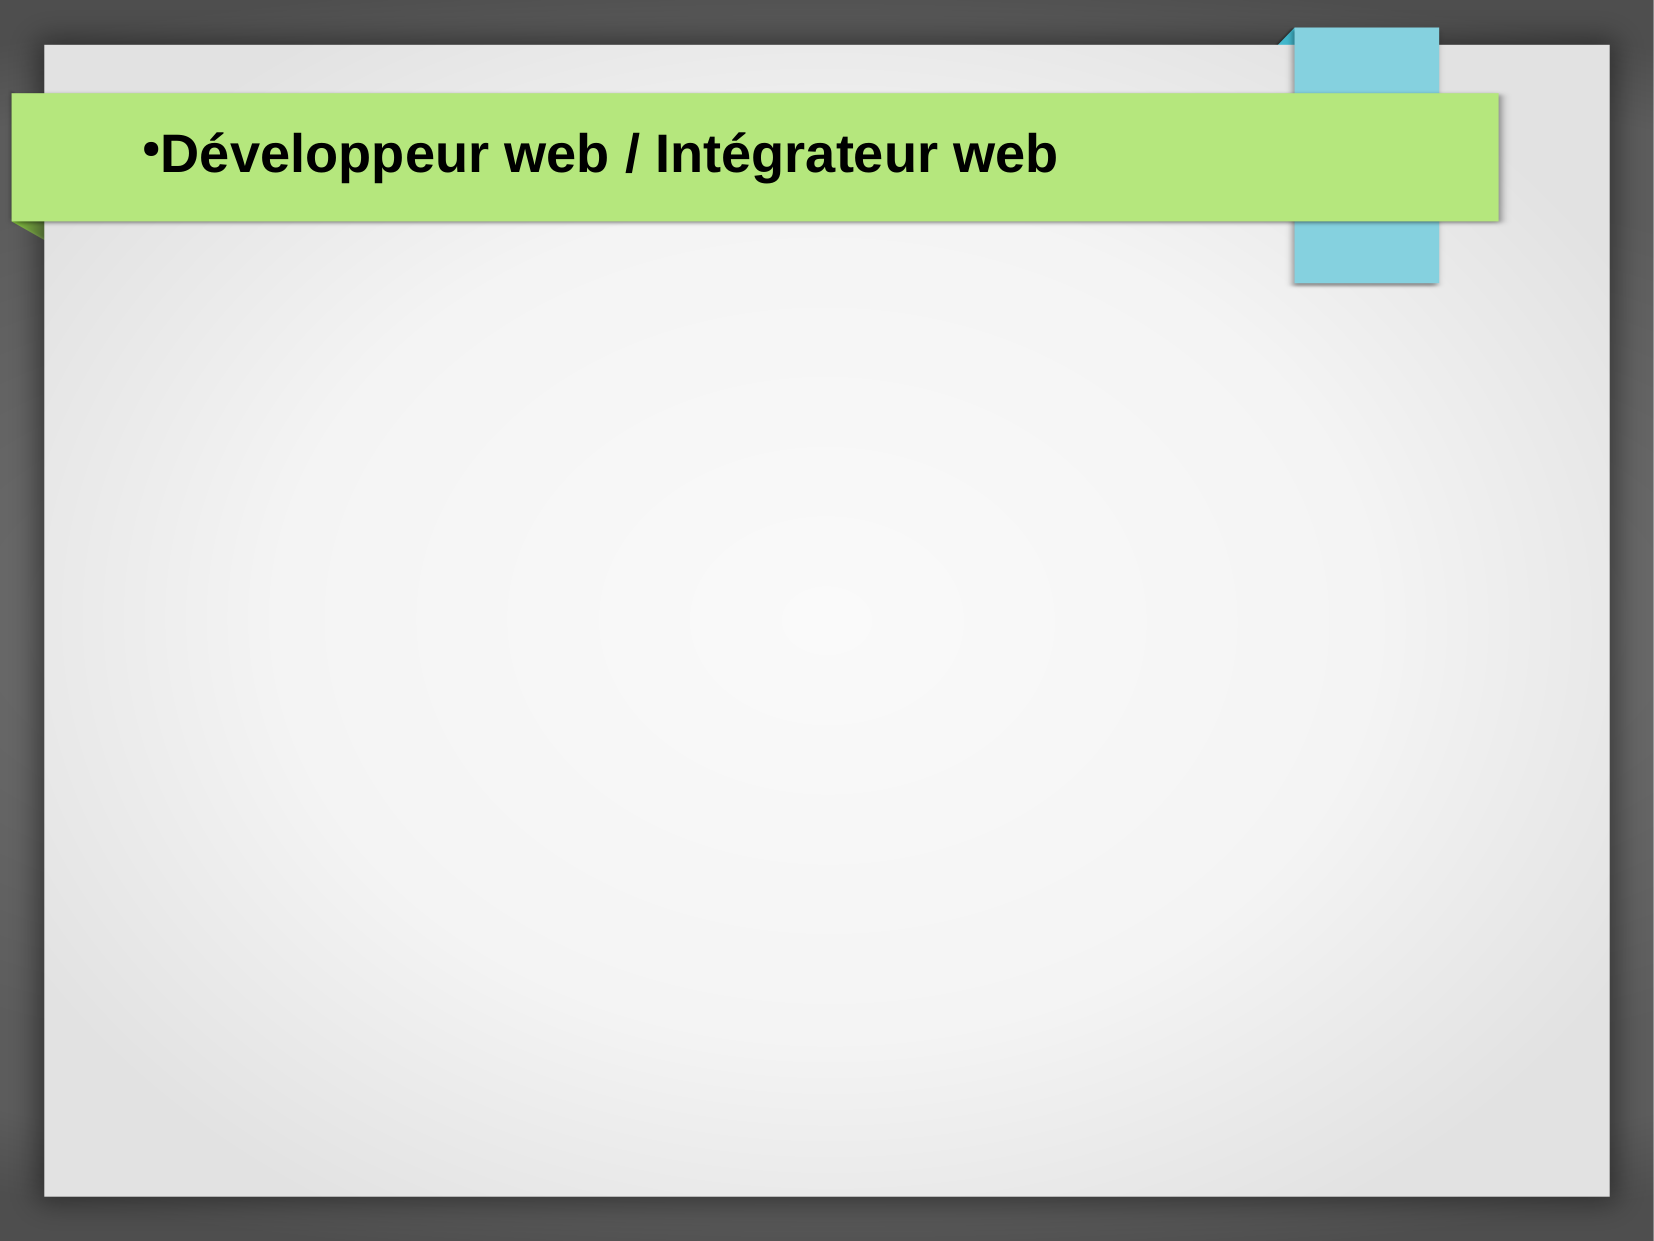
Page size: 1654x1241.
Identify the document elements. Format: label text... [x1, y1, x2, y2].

text_box Développeur web / Intégrateur web [141, 118, 1411, 194]
